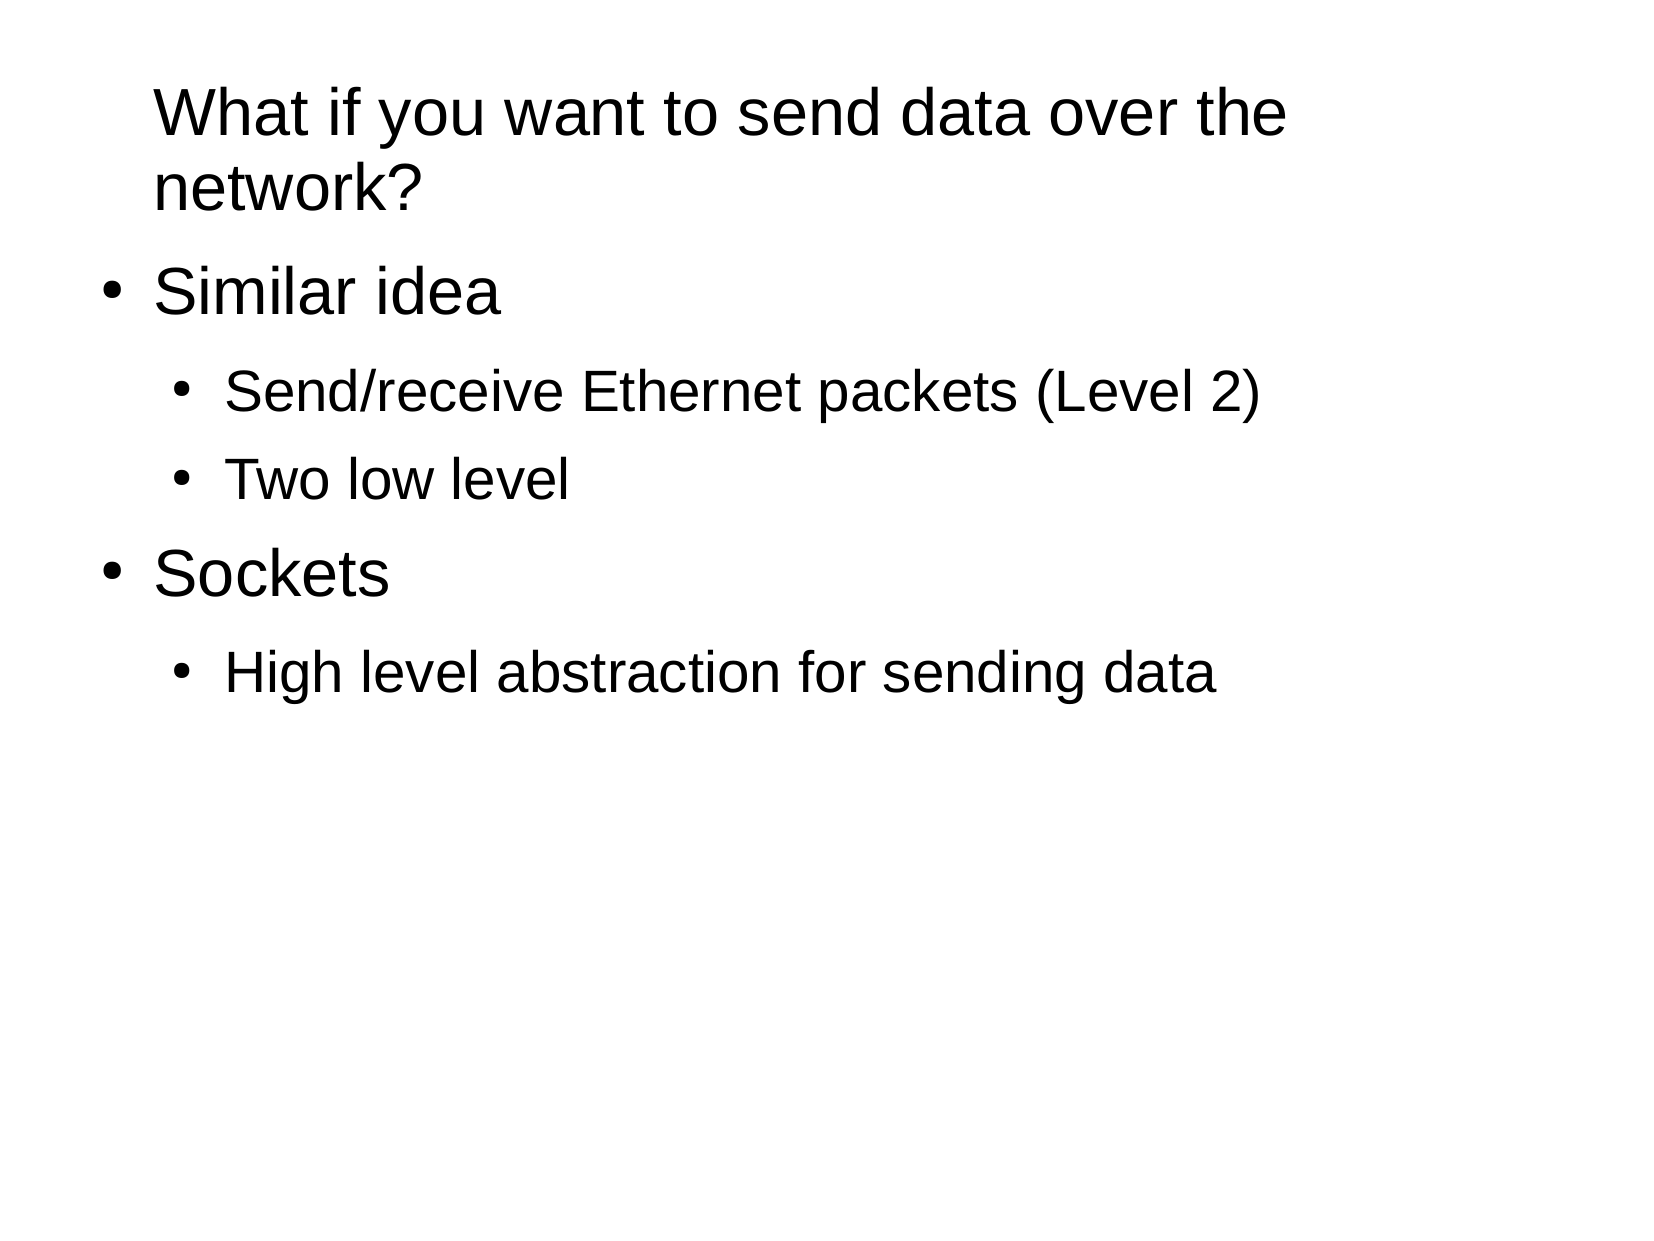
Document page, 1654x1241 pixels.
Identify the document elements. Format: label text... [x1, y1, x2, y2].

list What if you want to send data over the network? Similar idea Send/receive Ethernet packets (Level 2) Two low level Sockets High level abstraction for sending data [82, 75, 1576, 1126]
